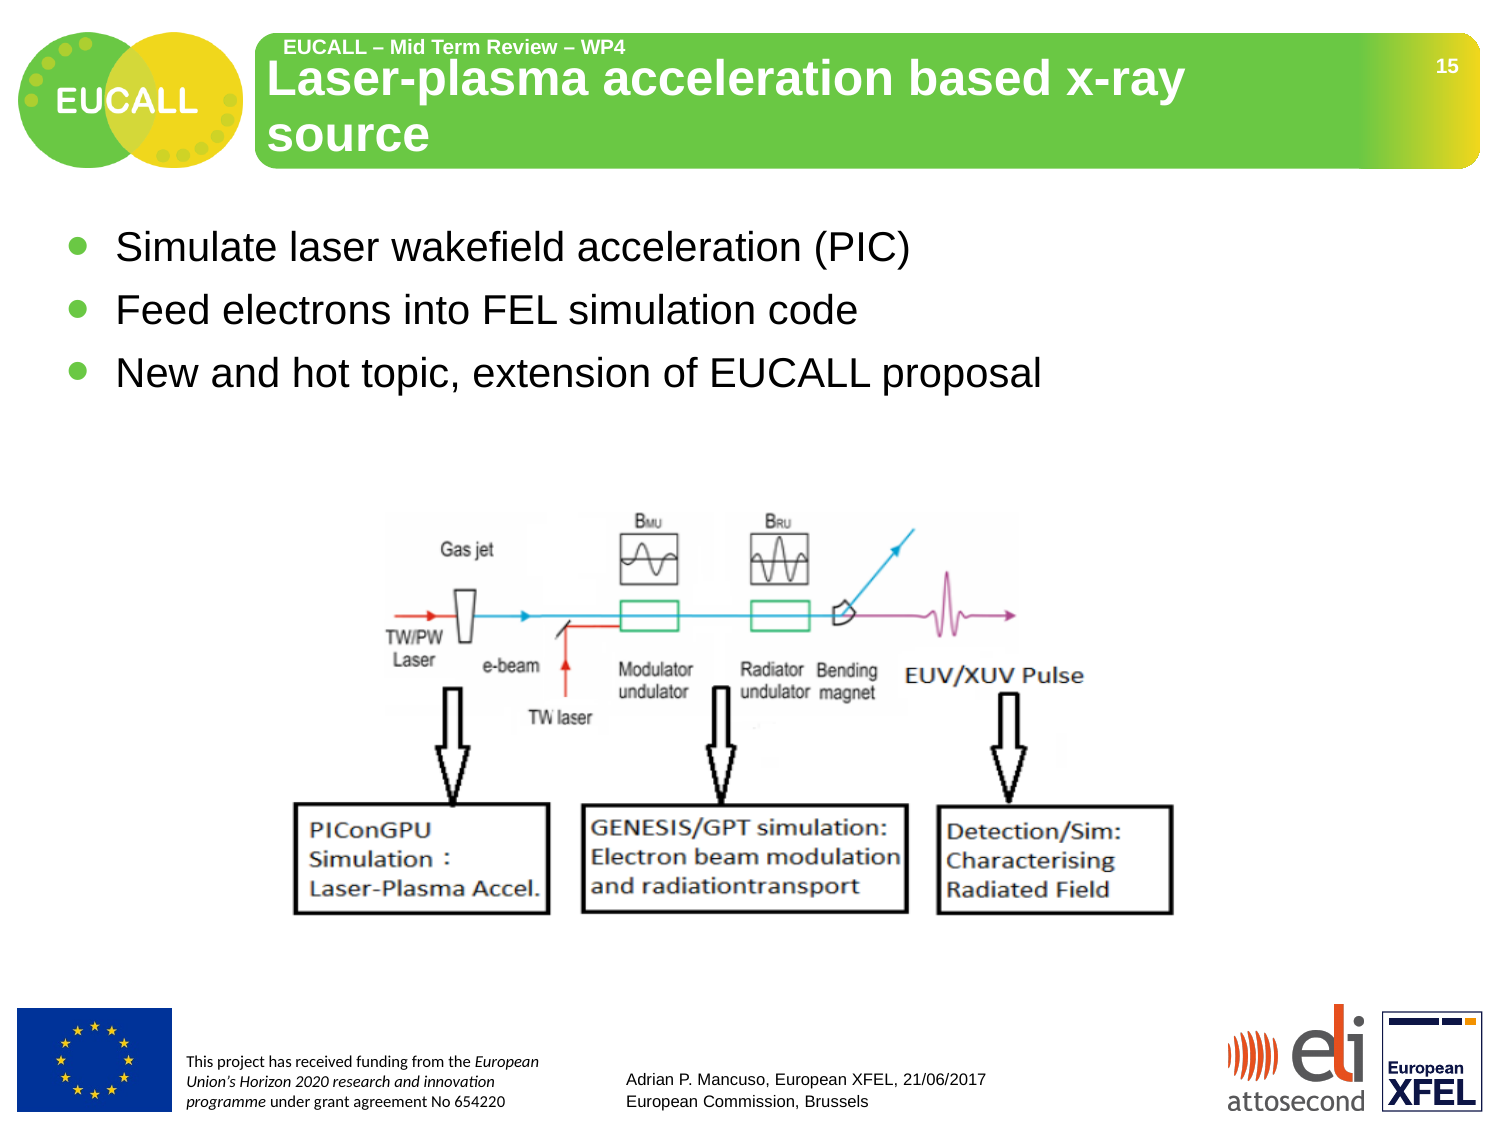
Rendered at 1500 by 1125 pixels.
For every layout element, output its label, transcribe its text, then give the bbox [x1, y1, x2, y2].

picture [1228, 1004, 1364, 1111]
picture [18, 32, 243, 168]
picture [192, 410, 1201, 948]
list Simulate laser wakefield acceleration (PIC) Feed electrons into FEL simulation code New and hot topic, extension of EUCALL proposal [66, 157, 1375, 341]
title Laser-plasma acceleration based x-ray source [266, 0, 1246, 157]
picture [17, 1008, 172, 1112]
